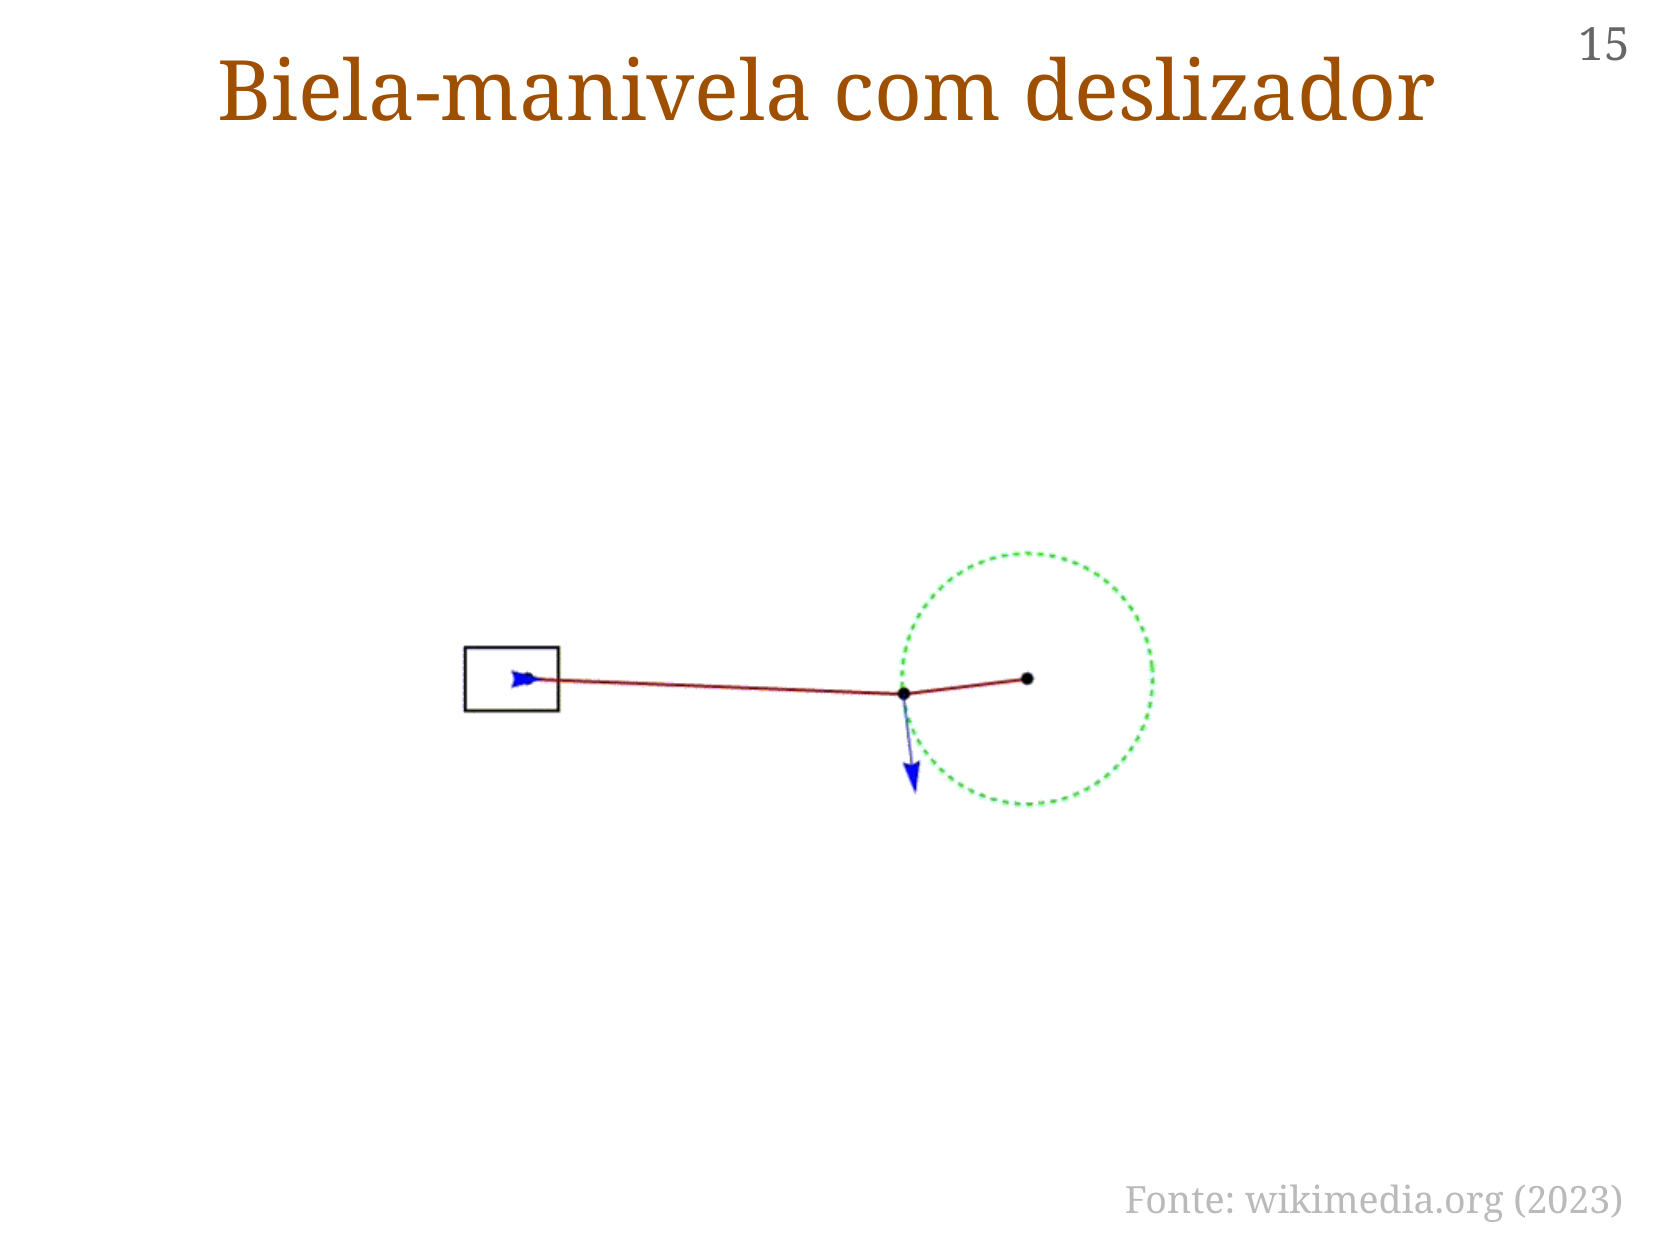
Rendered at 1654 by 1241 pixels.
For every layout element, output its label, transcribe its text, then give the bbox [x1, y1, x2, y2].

text_box Fonte: wikimedia.org (2023) [1109, 1166, 1639, 1233]
title Biela-manivela com deslizador [59, 29, 1595, 148]
picture [339, 472, 1278, 881]
